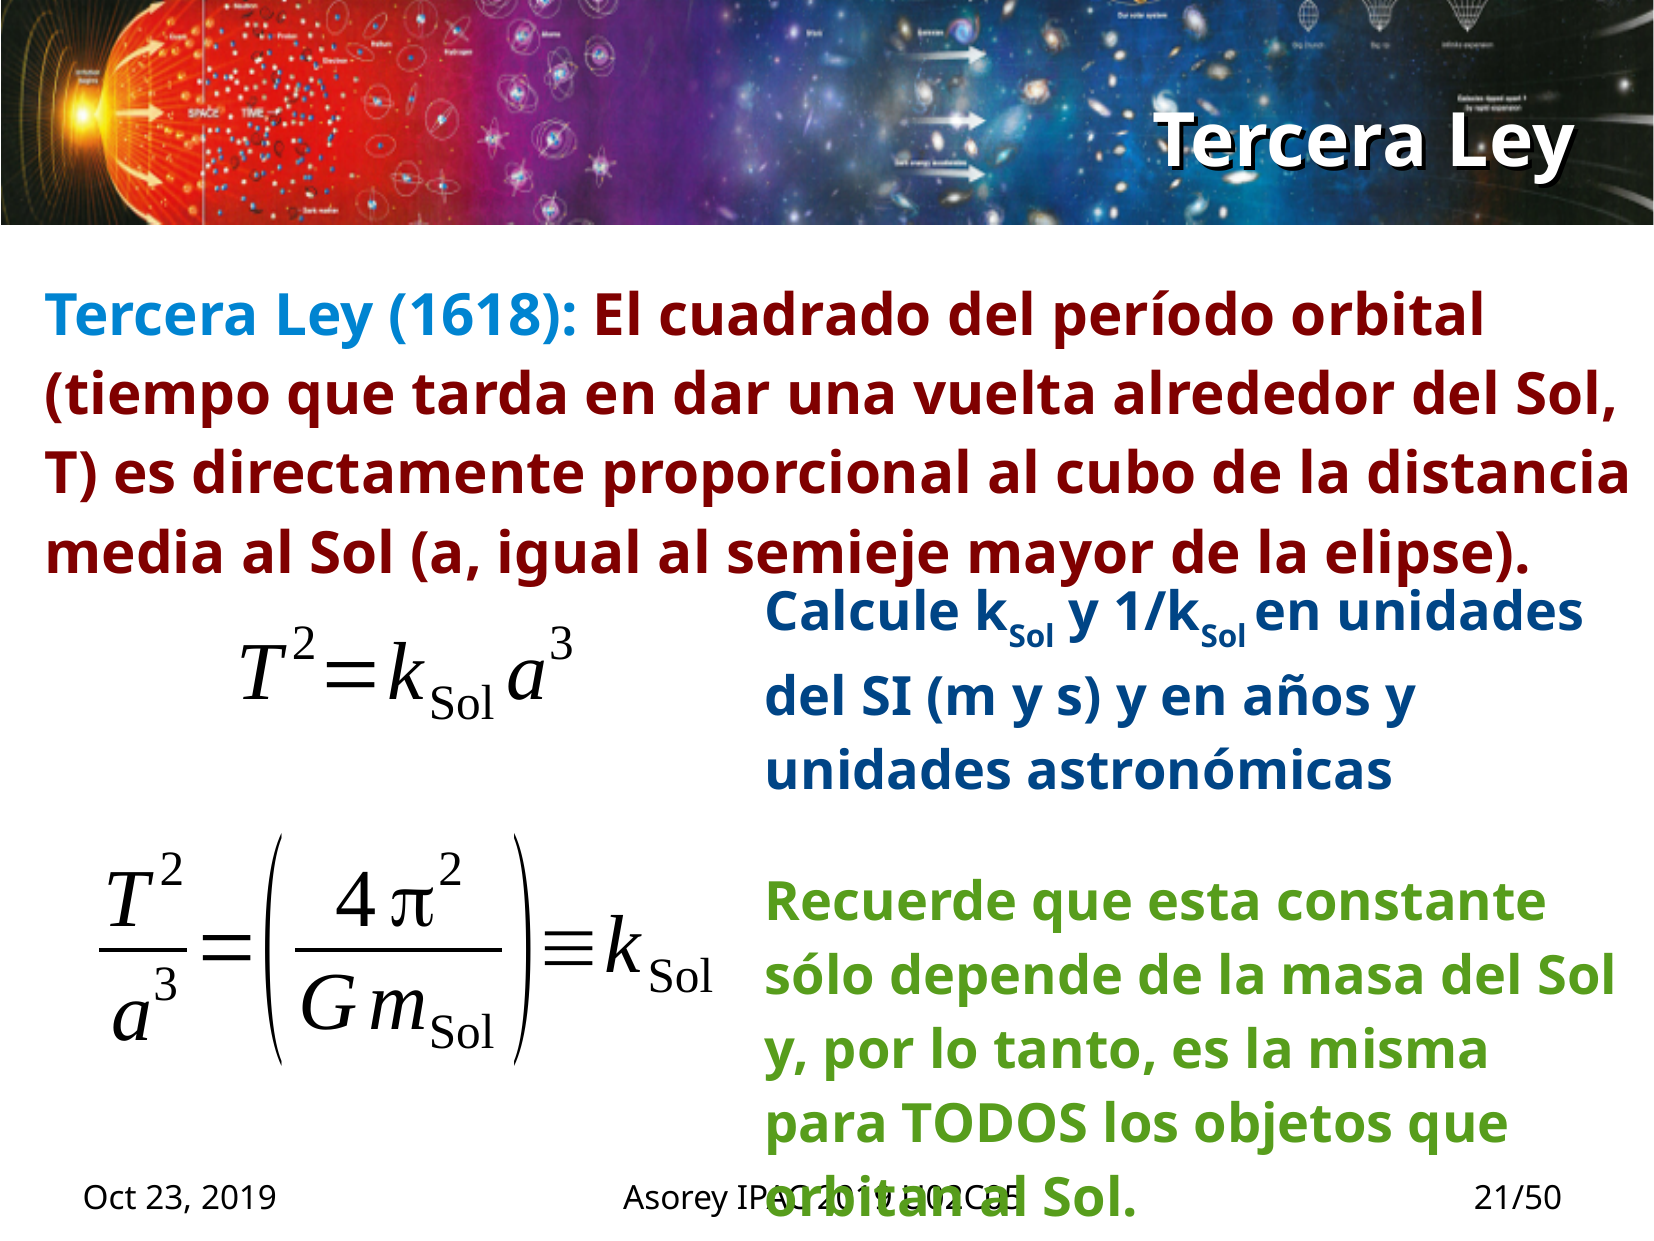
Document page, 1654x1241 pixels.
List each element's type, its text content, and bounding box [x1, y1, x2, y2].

picture [1, 0, 1654, 225]
text_box Recuerde que esta constante sólo depende de la masa del Sol y, por lo tanto, es la misma para TODOS los objetos que orbitan al Sol. [750, 855, 1636, 1135]
text_box Calcule kSol y 1/kSol en unidades del SI (m y s) y en años y unidades astronómicas [750, 564, 1636, 791]
text_box Tercera Ley (1618): El cuadrado del período orbital (tiempo que tarda en dar una vuelta alrededor del Sol, T) es directamente proporcional al cubo de la distancia media al Sol (a, igual al semieje mayor de la elipse). [29, 265, 1654, 565]
chart [90, 615, 721, 1071]
title Tercera Ley [86, 49, 1576, 226]
